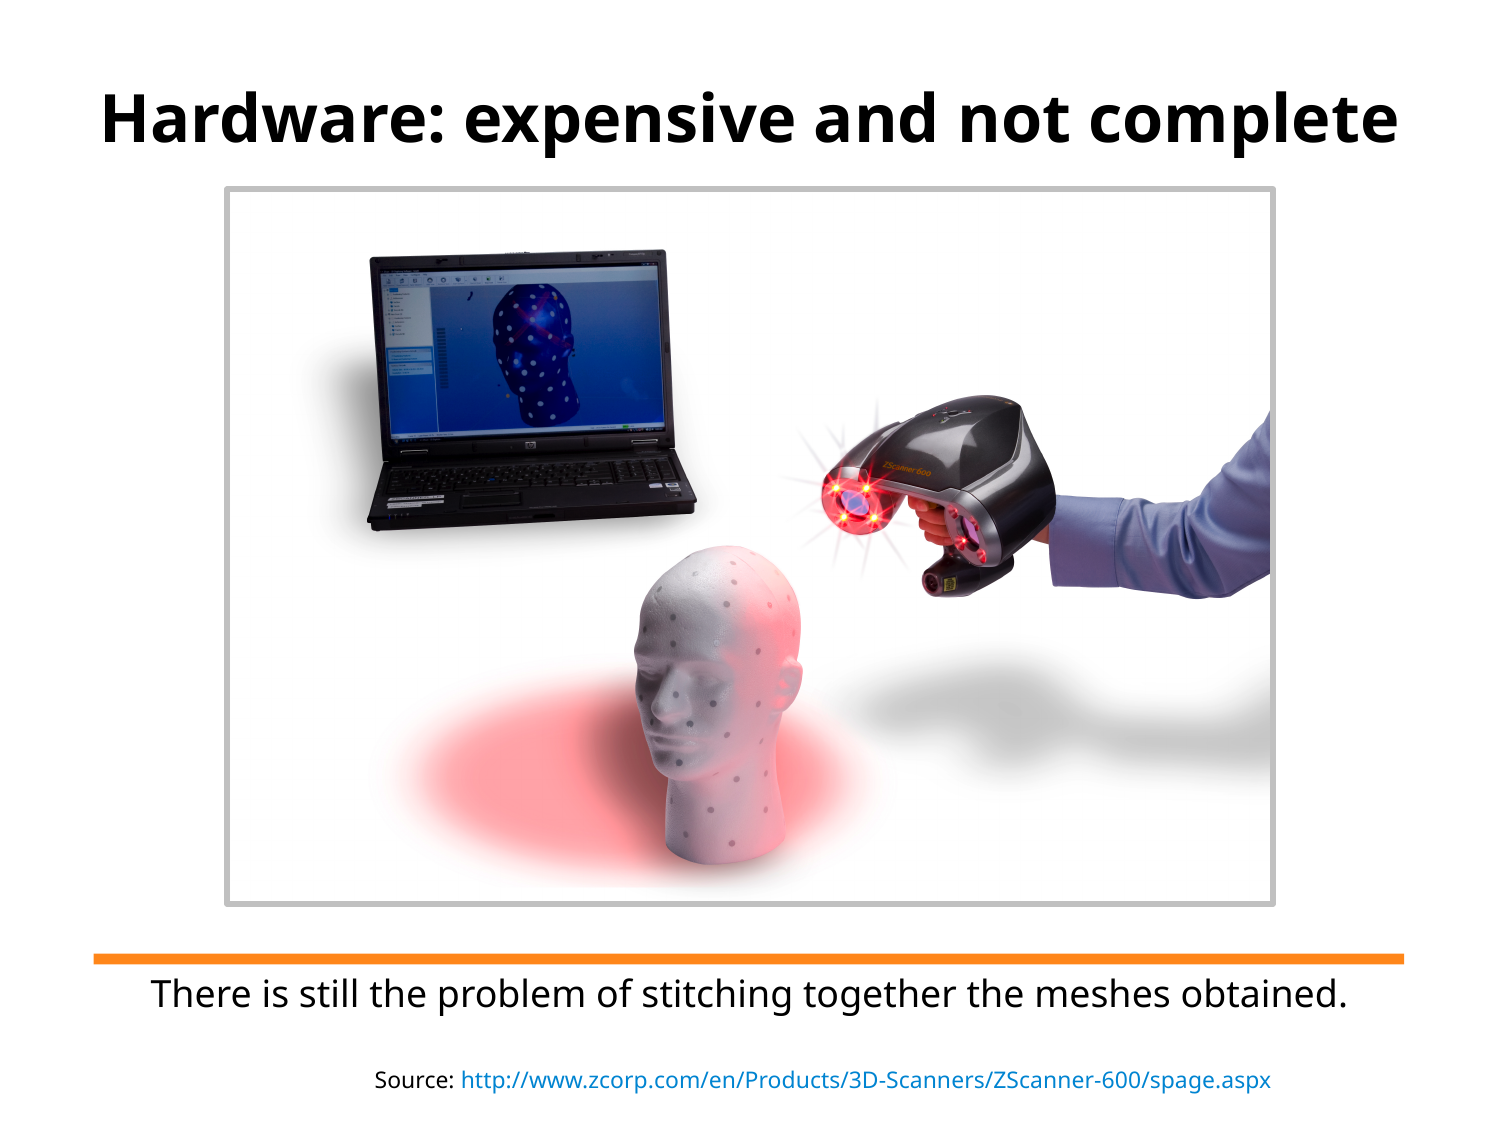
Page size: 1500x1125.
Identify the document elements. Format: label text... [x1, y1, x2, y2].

text_box There is still the problem of stitching together the meshes obtained. [122, 960, 1378, 1024]
text_box Source: http://www.zcorp.com/en/Products/3D-Scanners/ZScanner-600/spage.aspx [359, 1056, 1202, 1101]
title Hardware: expensive and not complete [75, 44, 1426, 188]
picture [0, 0, 1500, 1125]
